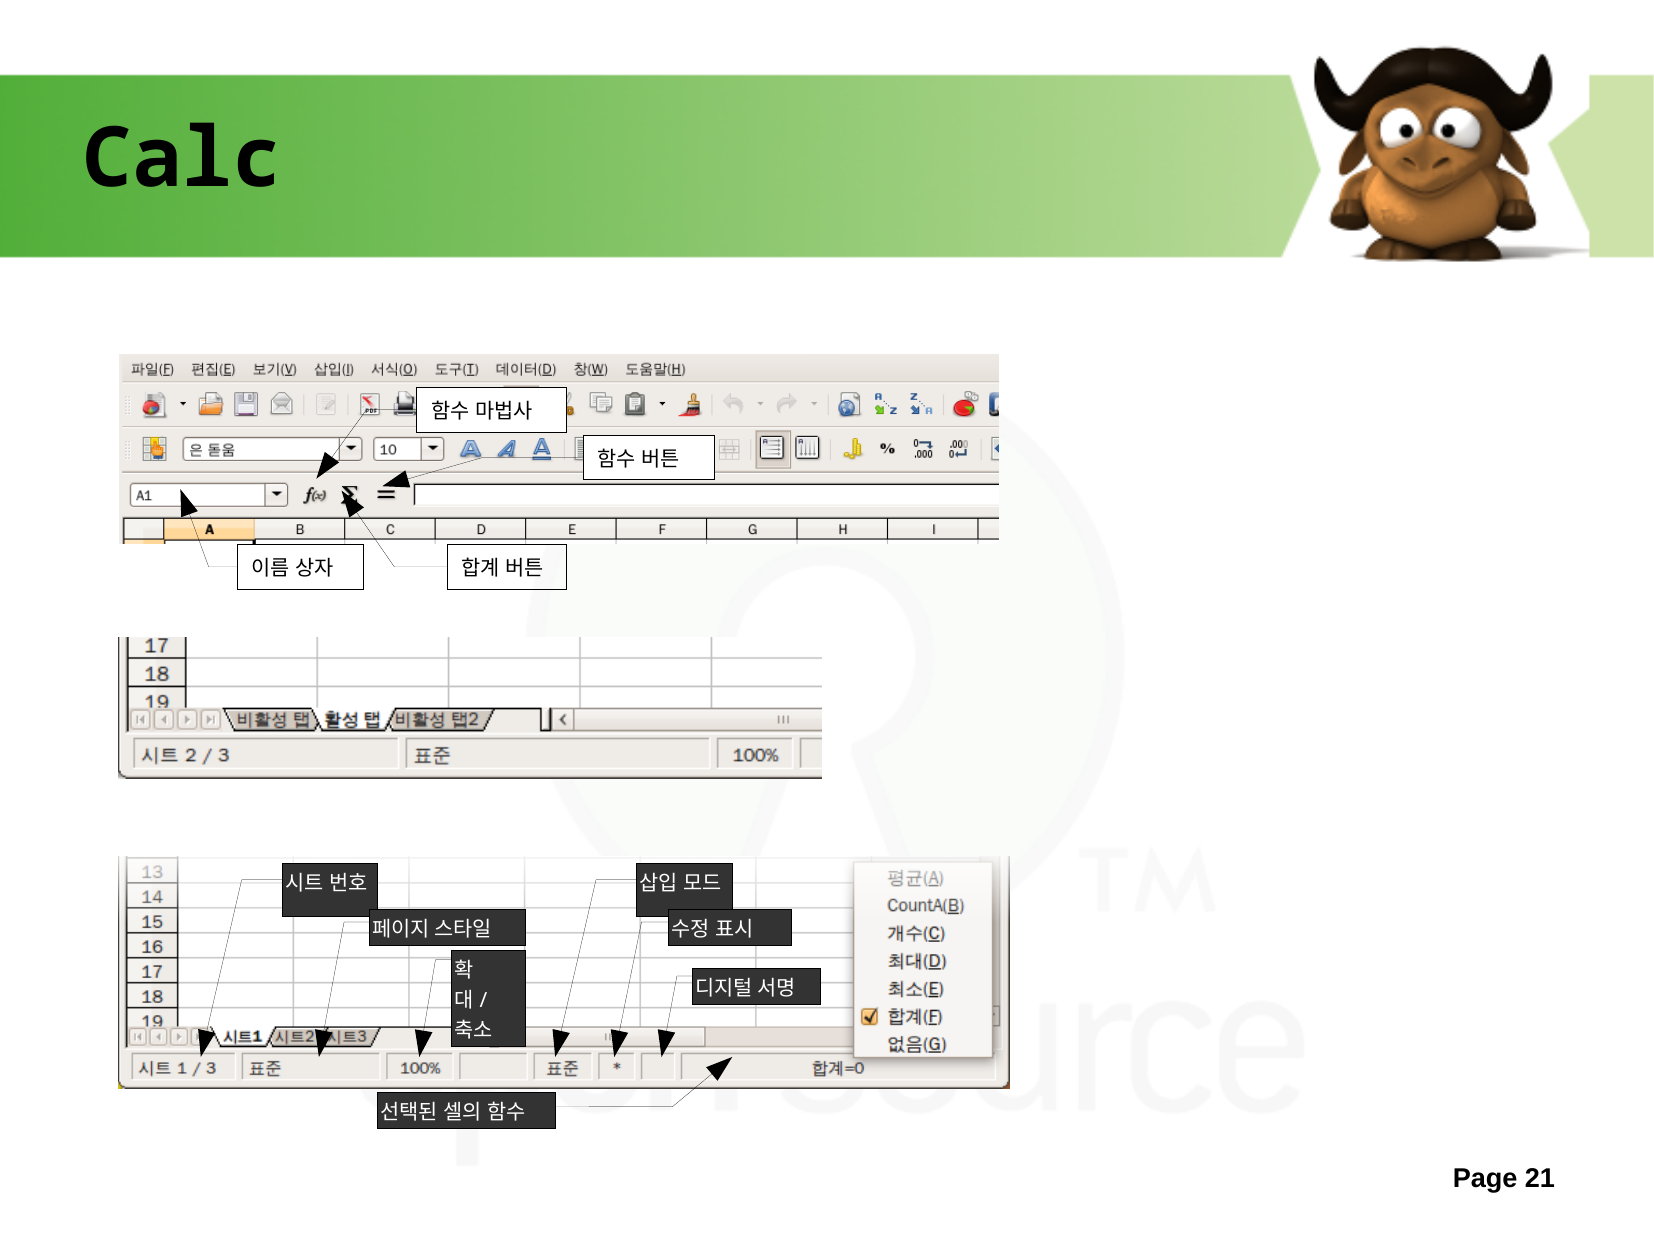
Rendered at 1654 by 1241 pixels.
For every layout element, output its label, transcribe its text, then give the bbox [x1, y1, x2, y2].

text_box 시트 번호 [282, 863, 378, 917]
text_box 삽입 모드 [636, 863, 733, 917]
text_box 확대/축소 [451, 950, 526, 1004]
text_box 함수 버튼 [583, 435, 715, 480]
title Calc [82, 49, 1571, 257]
text_box 합계 버튼 [447, 544, 567, 590]
text_box 함수 마법사 [416, 387, 567, 433]
text_box 수정 표시 [668, 909, 792, 939]
picture [0, 0, 1654, 1241]
text_box 페이지 스타일 [369, 909, 526, 939]
text_box 이름 상자 [237, 544, 364, 590]
text_box 선택된 셀의 함수 [377, 1092, 556, 1123]
text_box 디지털 서명 [692, 968, 821, 998]
